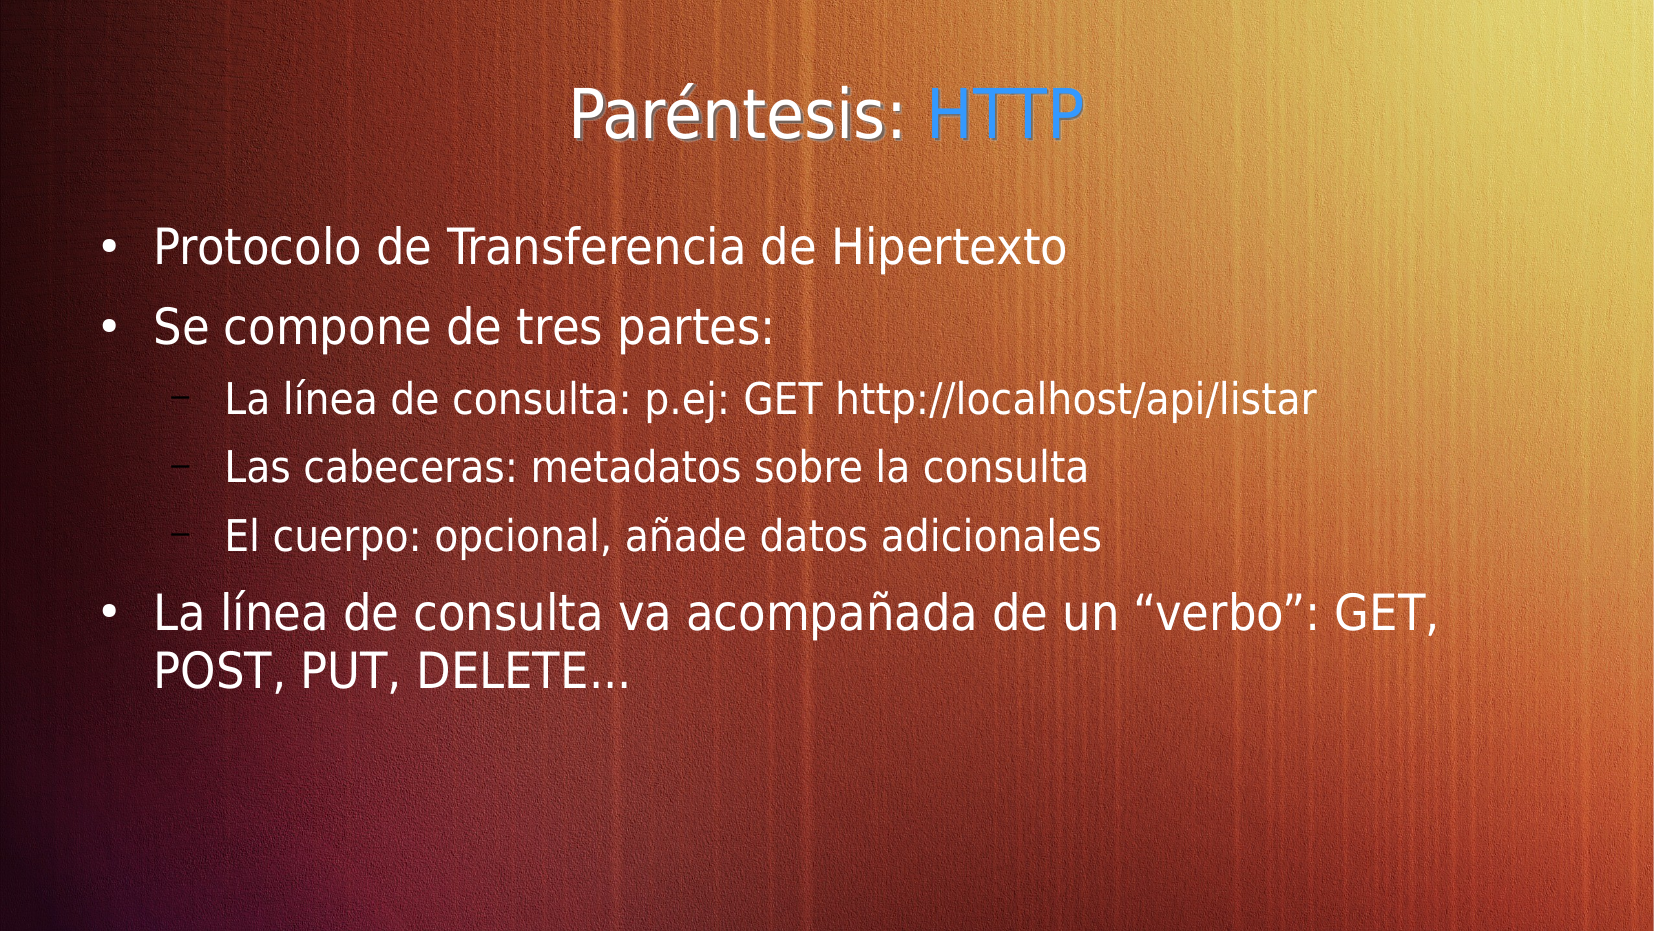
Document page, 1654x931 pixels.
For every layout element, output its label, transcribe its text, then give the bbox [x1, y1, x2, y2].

picture [0, 0, 1654, 931]
title Paréntesis: HTTP [82, 37, 1571, 193]
list Protocolo de Transferencia de Hipertexto Se compone de tres partes: La línea de consulta: p.ej: GET http://localhost/api/listar Las cabeceras: metadatos sobre la consulta El cuerpo: opcional, añade datos adicionales La línea de consulta va acompañada de un “verbo”: GET, POST, PUT, DELETE... [82, 217, 1571, 758]
